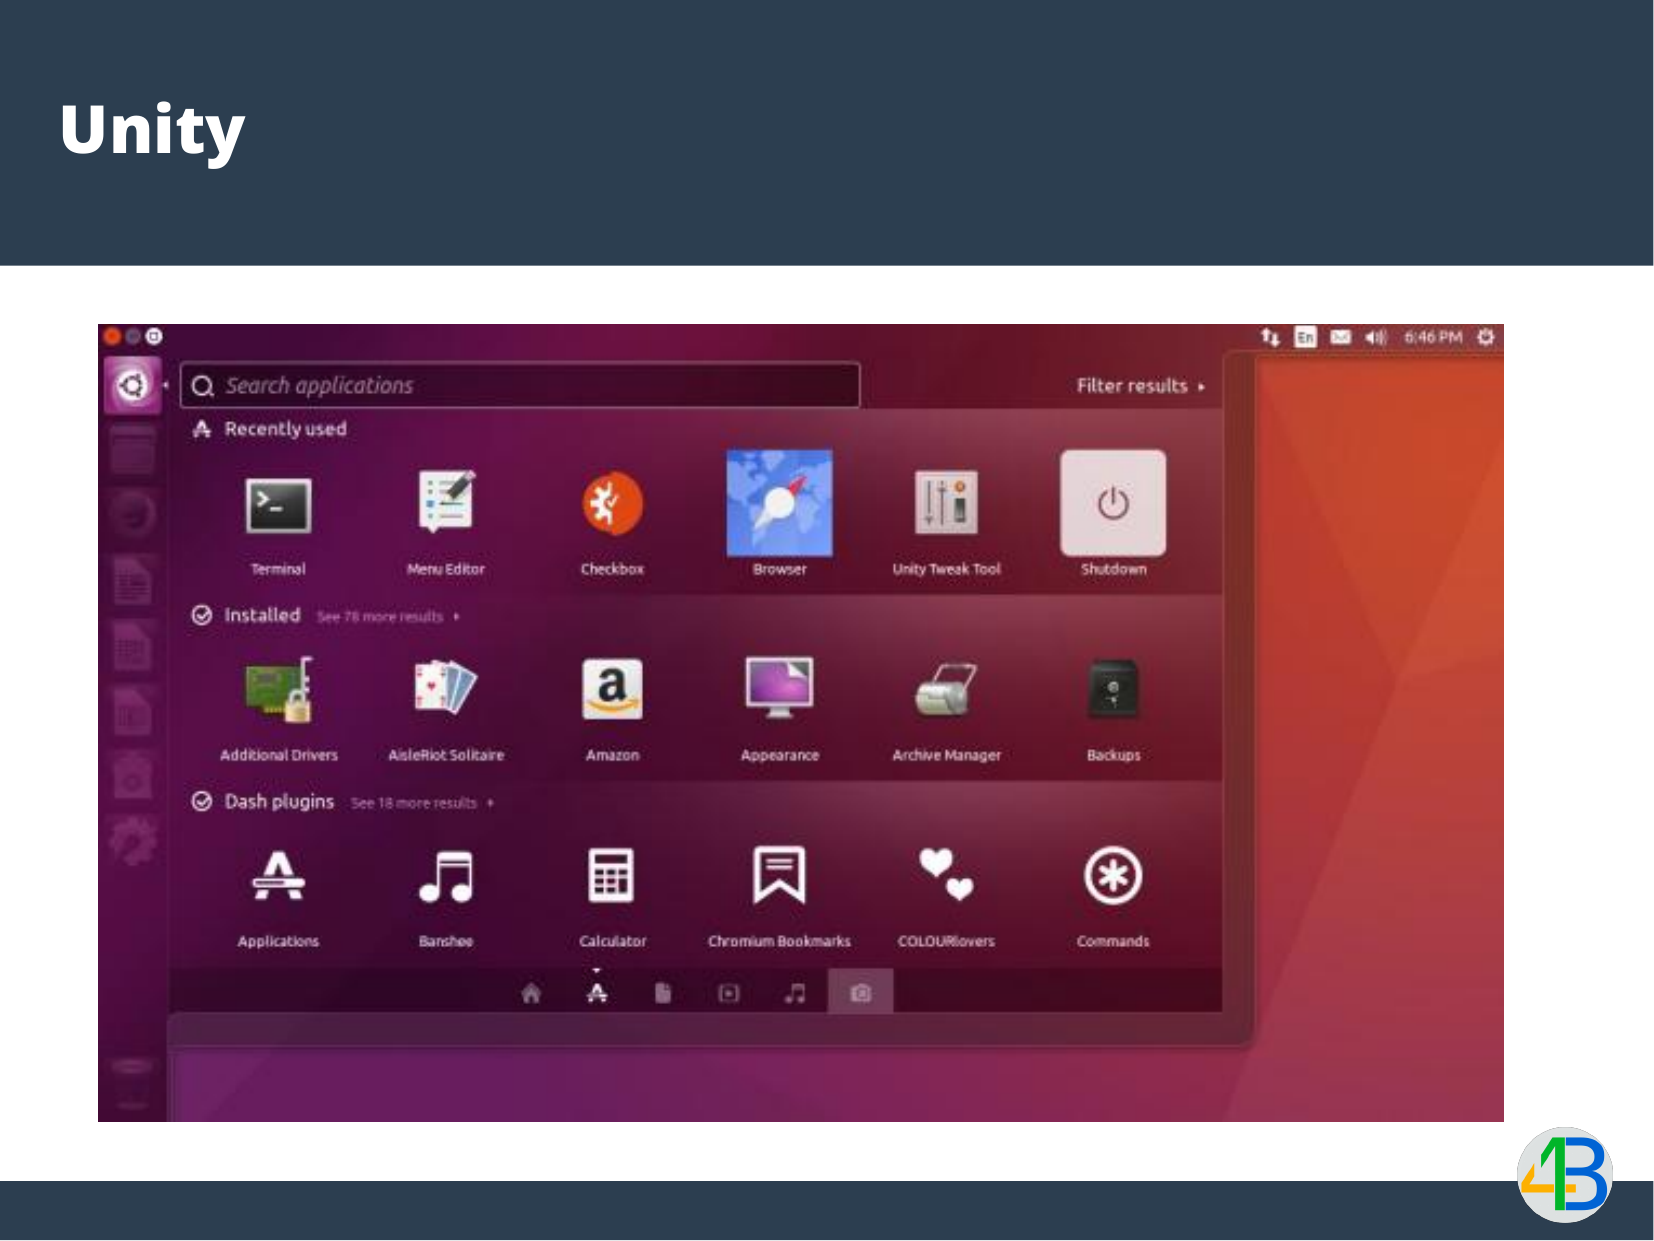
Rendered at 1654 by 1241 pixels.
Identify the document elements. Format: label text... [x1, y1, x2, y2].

title Unity [59, 49, 1595, 207]
picture [1517, 1127, 1613, 1223]
picture [98, 324, 1504, 1123]
